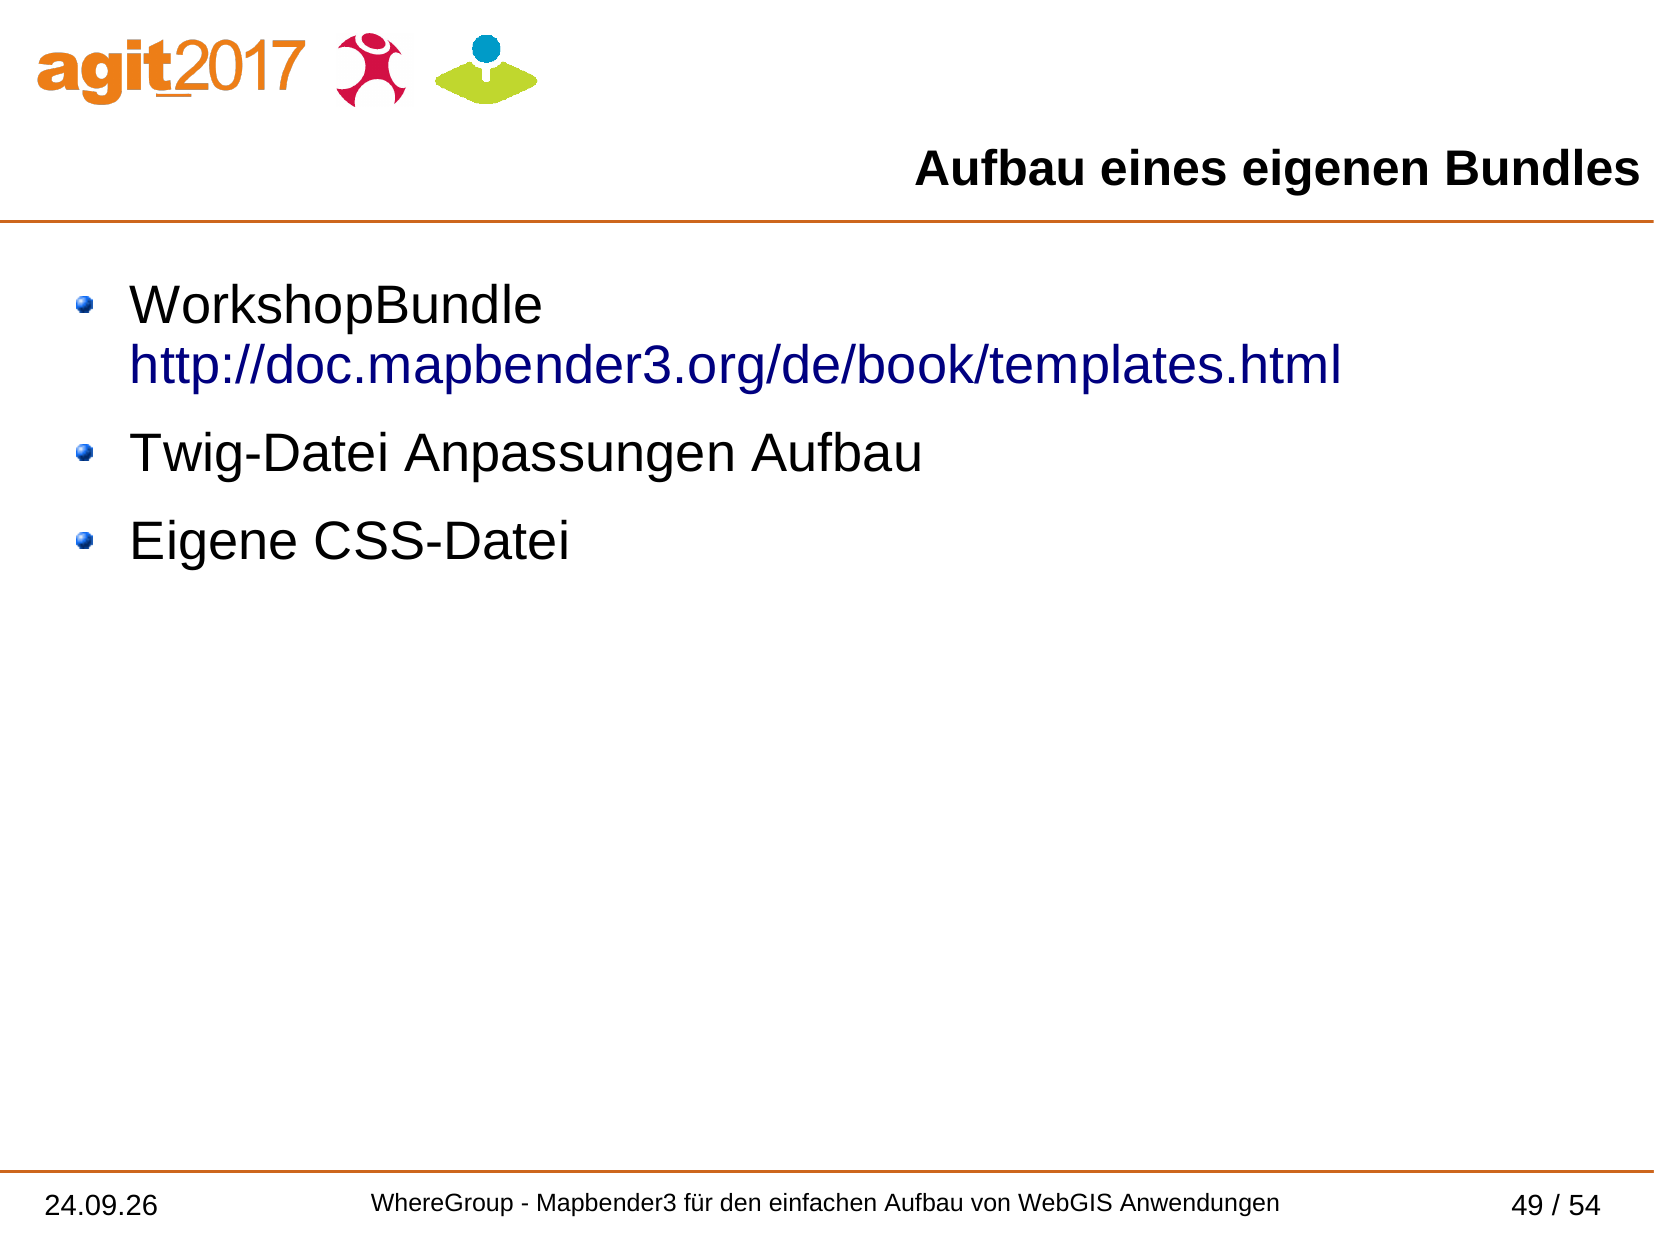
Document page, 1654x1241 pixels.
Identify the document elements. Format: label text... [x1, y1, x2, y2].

picture [35, 23, 308, 107]
picture [435, 35, 538, 104]
title Aufbau eines eigenen Bundles [153, 124, 1642, 213]
list WorkshopBundlehttp://doc.mapbender3.org/de/book/templates.html Twig-Datei Anpassungen Aufbau Eigene CSS-Datei [59, 274, 1548, 1093]
